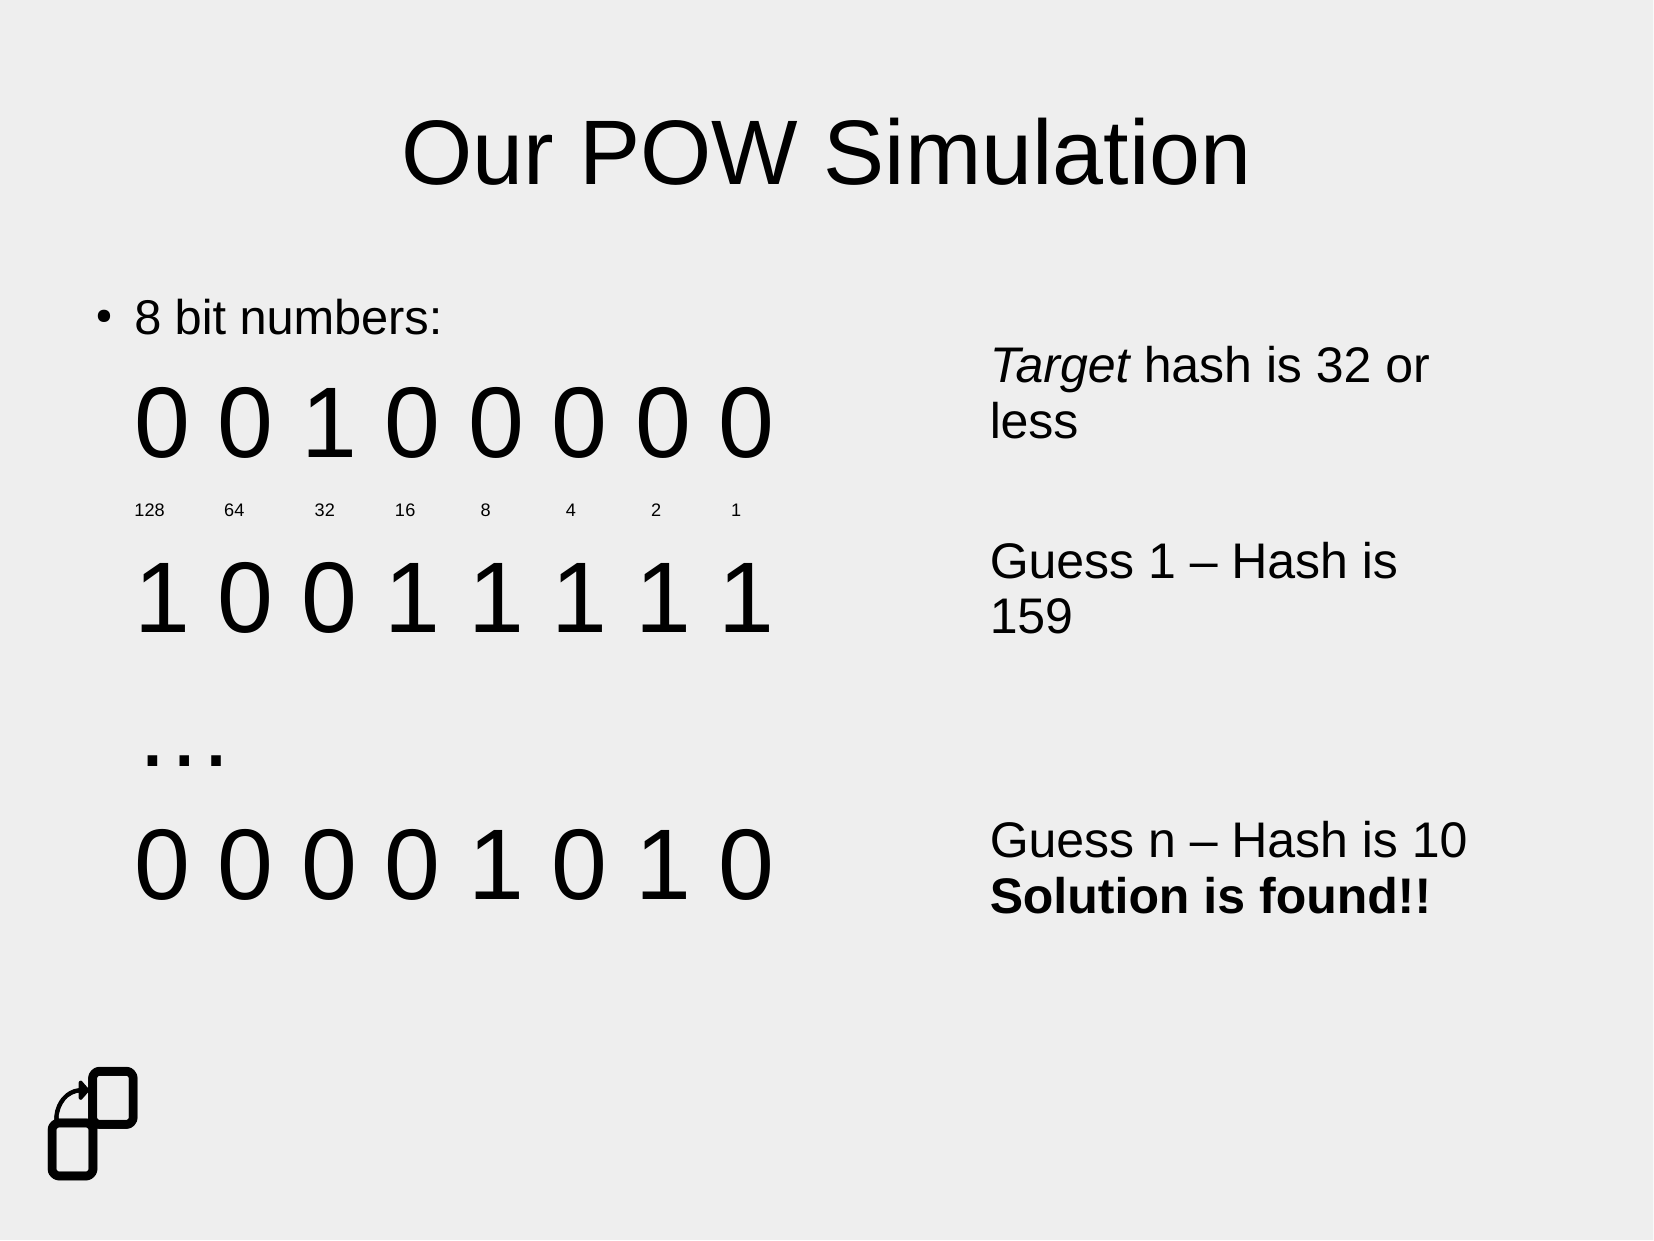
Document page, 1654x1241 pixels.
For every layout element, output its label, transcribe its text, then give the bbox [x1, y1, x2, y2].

title Our POW Simulation [82, 49, 1571, 257]
picture [30, 1062, 153, 1186]
text_box Target hash is 32 or less Guess 1 – Hash is 159 Guess n – Hash is 10 Solution is found!! [975, 330, 1501, 932]
list 8 bit numbers: 0 0 1 0 0 0 0 0 128 64 32 16 8 4 2 1 1 0 0 1 1 1 1 1 … 0 0 0 0 1 0 1 0 [82, 290, 1291, 1171]
